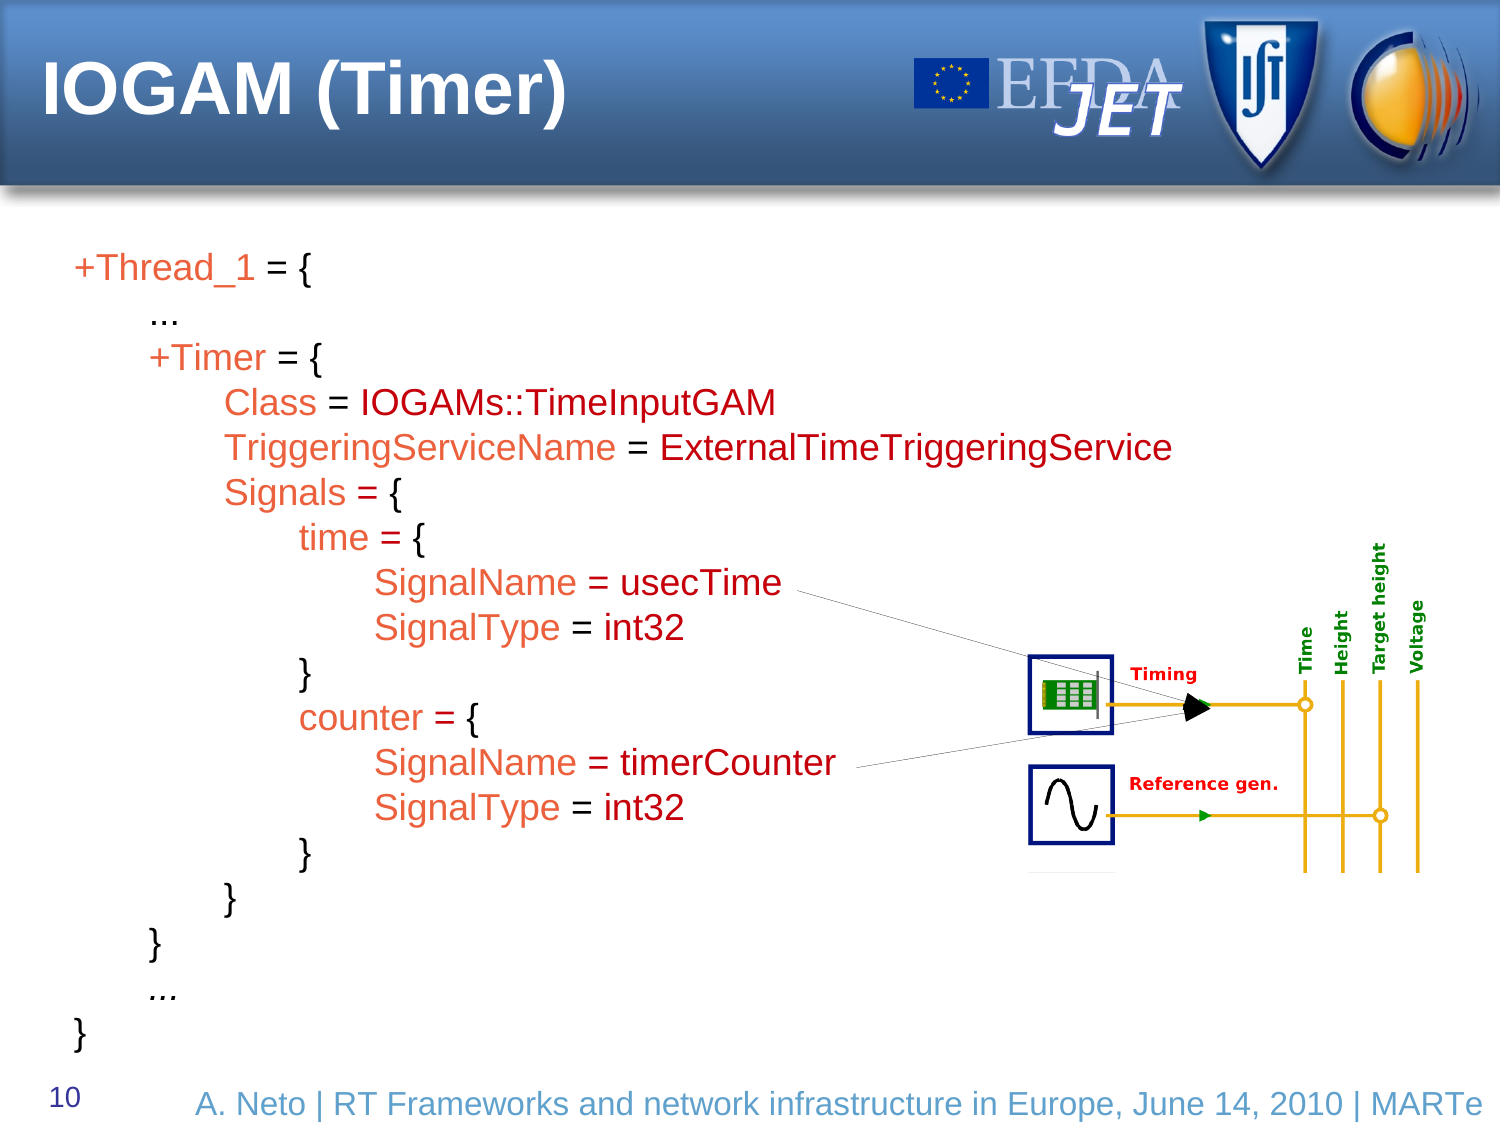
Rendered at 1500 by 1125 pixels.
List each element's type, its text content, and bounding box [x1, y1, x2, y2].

picture [1027, 543, 1426, 873]
text_box +Thread_1 = { ... +Timer = { Class = IOGAMs::TimeInputGAM TriggeringServiceName = ExternalTimeTriggeringService Signals = { time = { SignalName = usecTime SignalType = int32 } counter = { SignalName = timerCounter SignalType = int32 } } } ... } [59, 235, 1418, 1061]
picture [0, 0, 1500, 207]
title IOGAM (Timer) [41, 0, 1128, 180]
picture [1027, 657, 1184, 739]
